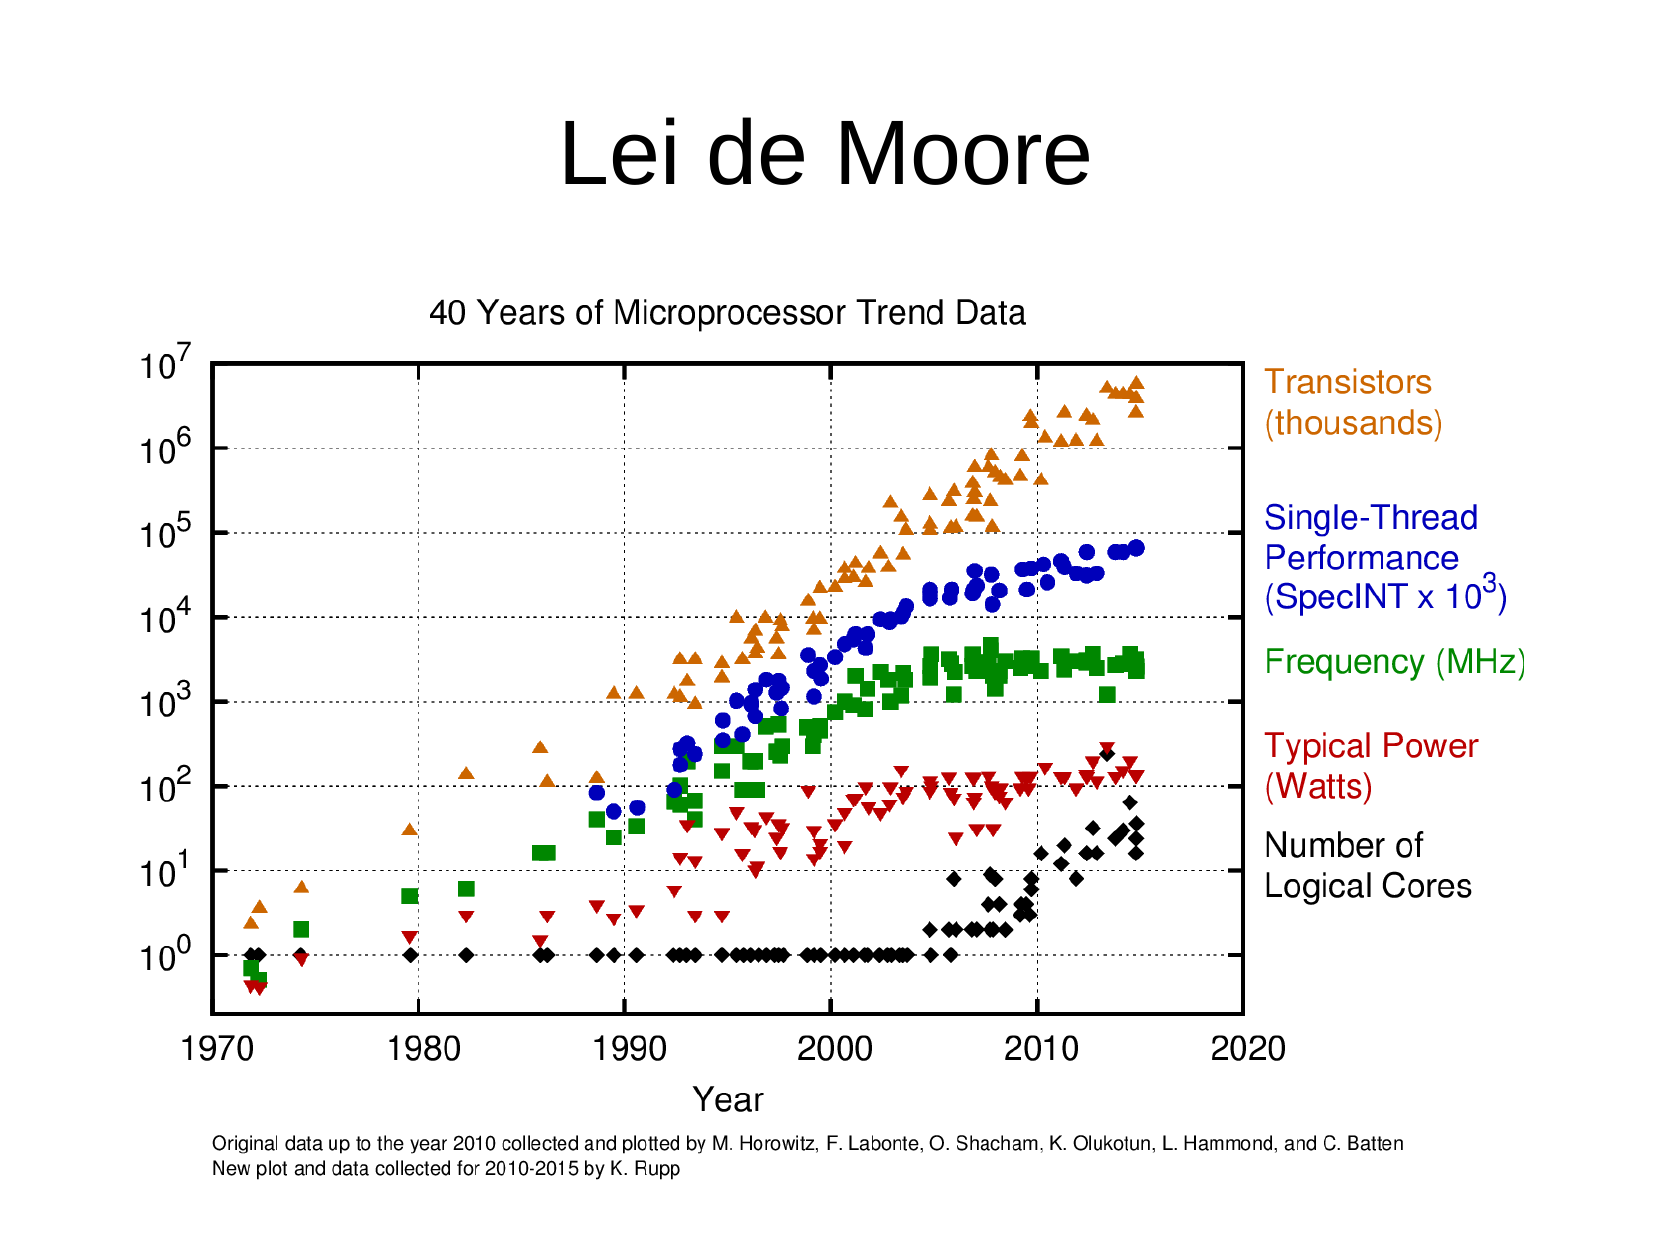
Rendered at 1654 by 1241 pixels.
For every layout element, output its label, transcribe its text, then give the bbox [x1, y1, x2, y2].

title Lei de Moore [82, 49, 1571, 257]
picture [135, 273, 1524, 1182]
